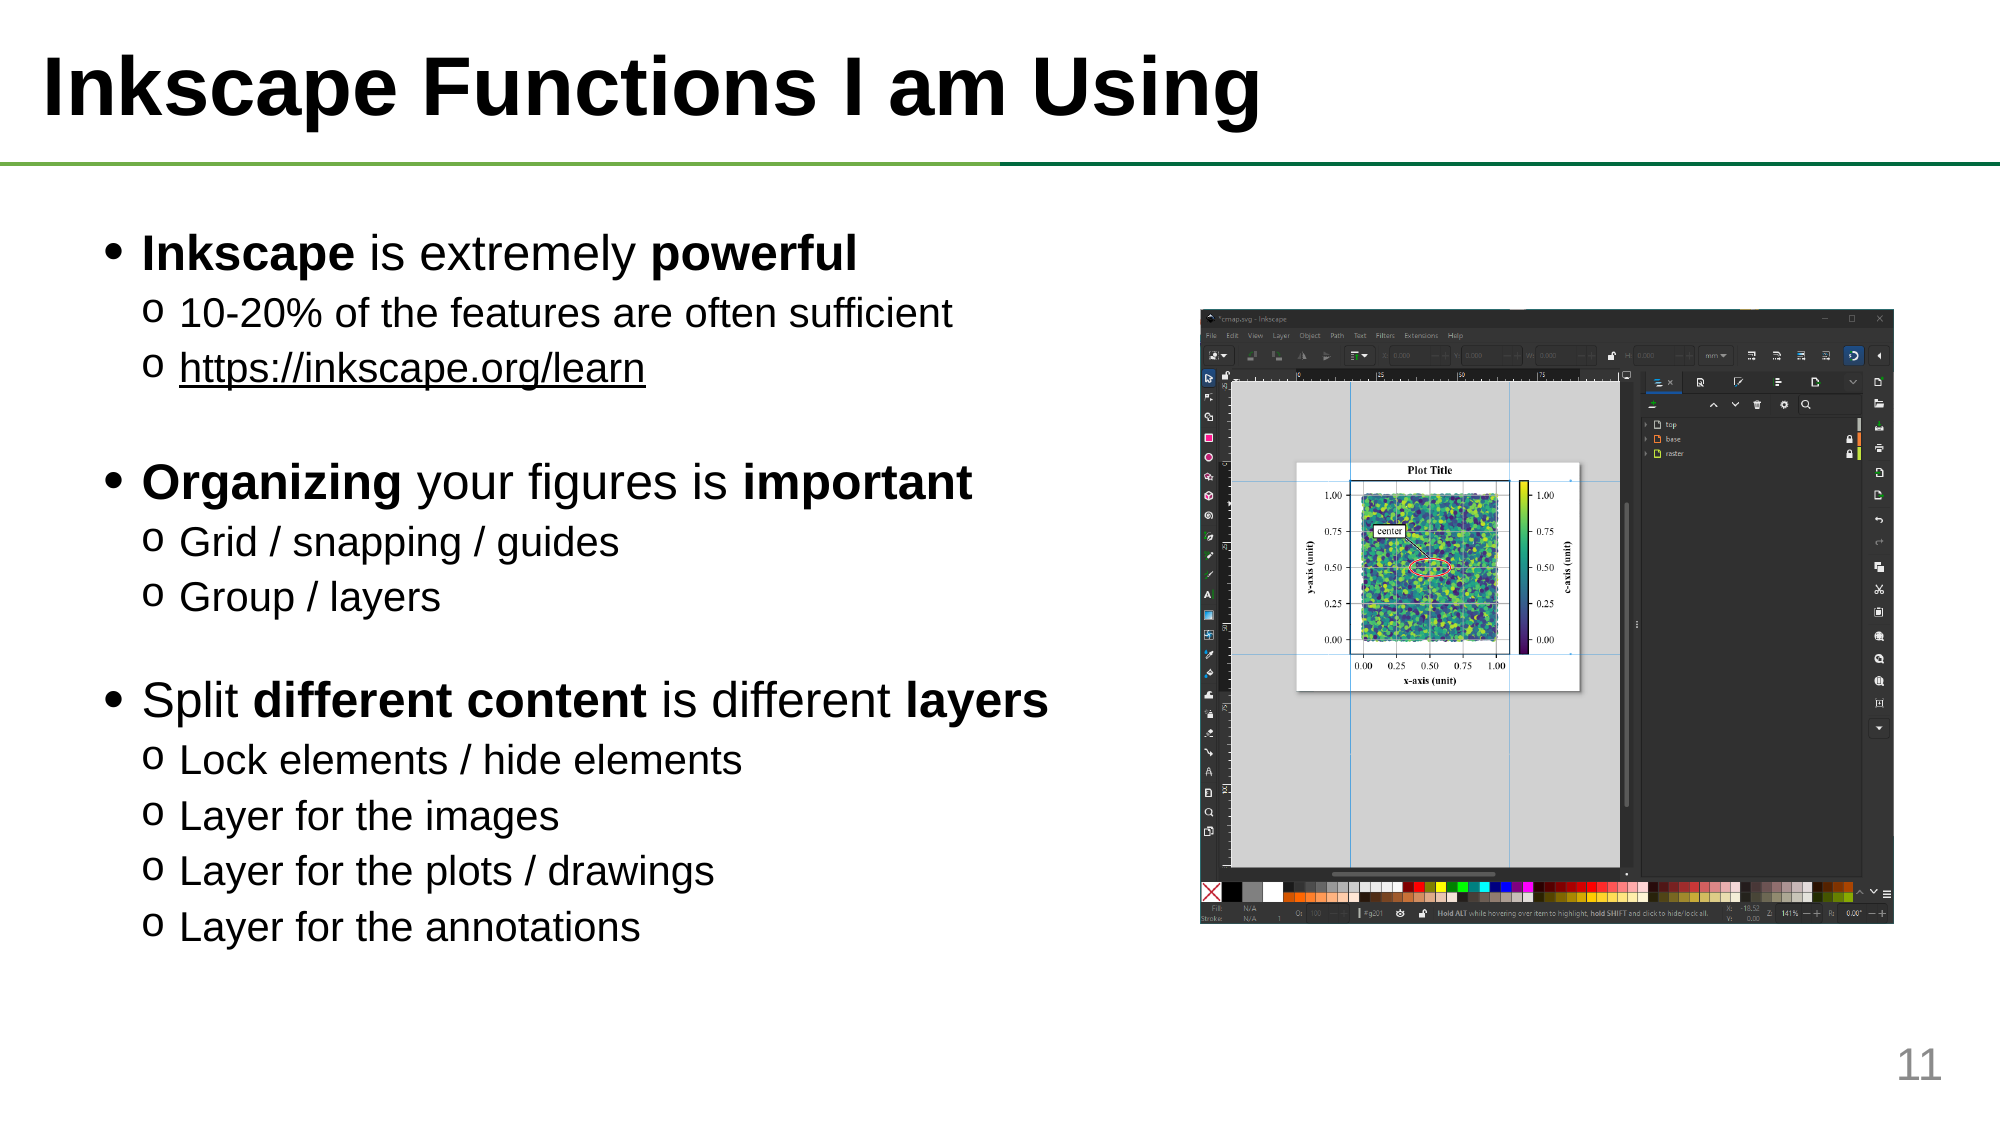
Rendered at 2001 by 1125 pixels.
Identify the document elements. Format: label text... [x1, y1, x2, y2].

list Inkscape is extremely powerful 10-20% of the features are often sufficient https://inkscape.org/learn Organizing your figures is important Grid / snapping / guides Group / layers Split different content is different layers Lock elements / hide elements Layer for the images Layer for the plots / drawings Layer for the annotations [88, 219, 1802, 1092]
title Inkscape Functions I am Using [27, 44, 1286, 133]
picture [1200, 309, 1894, 924]
